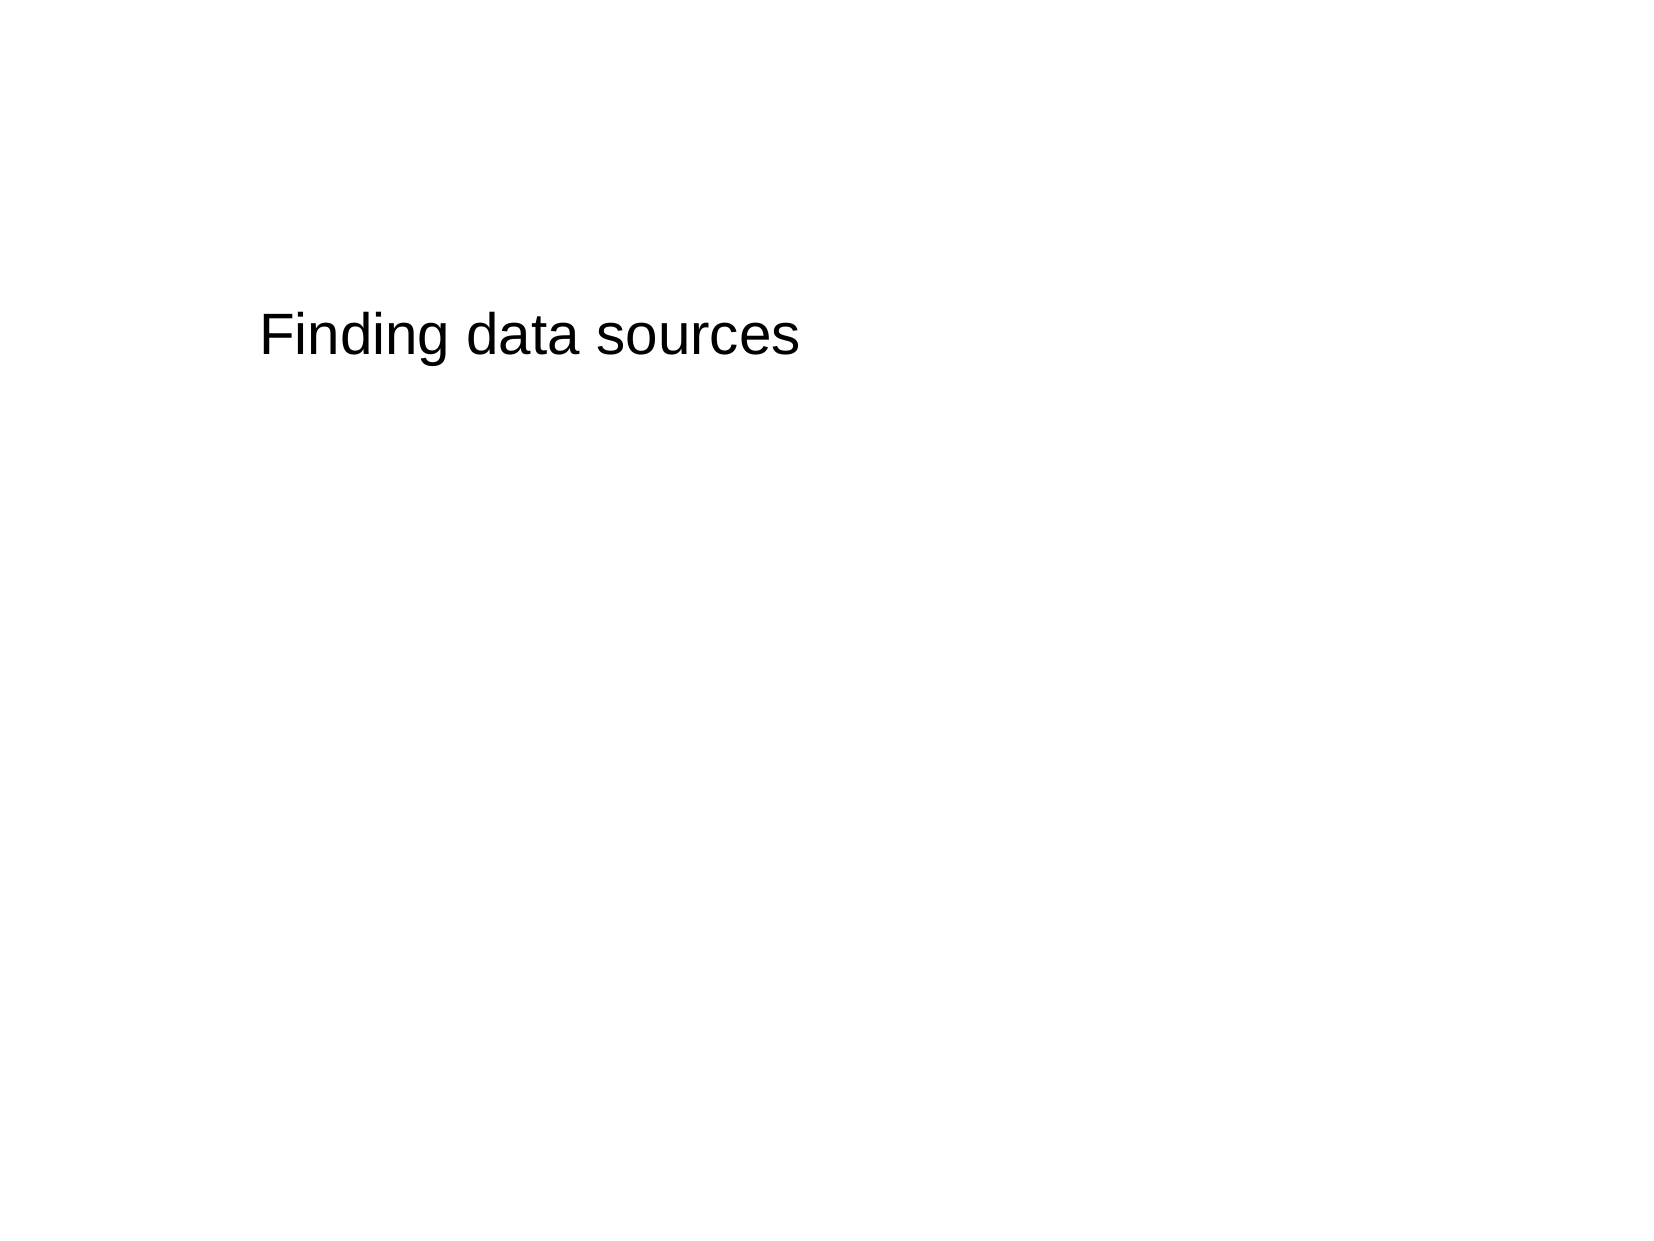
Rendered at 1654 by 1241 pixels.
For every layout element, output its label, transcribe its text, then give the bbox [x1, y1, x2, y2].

text_box Finding data sources [244, 294, 817, 375]
